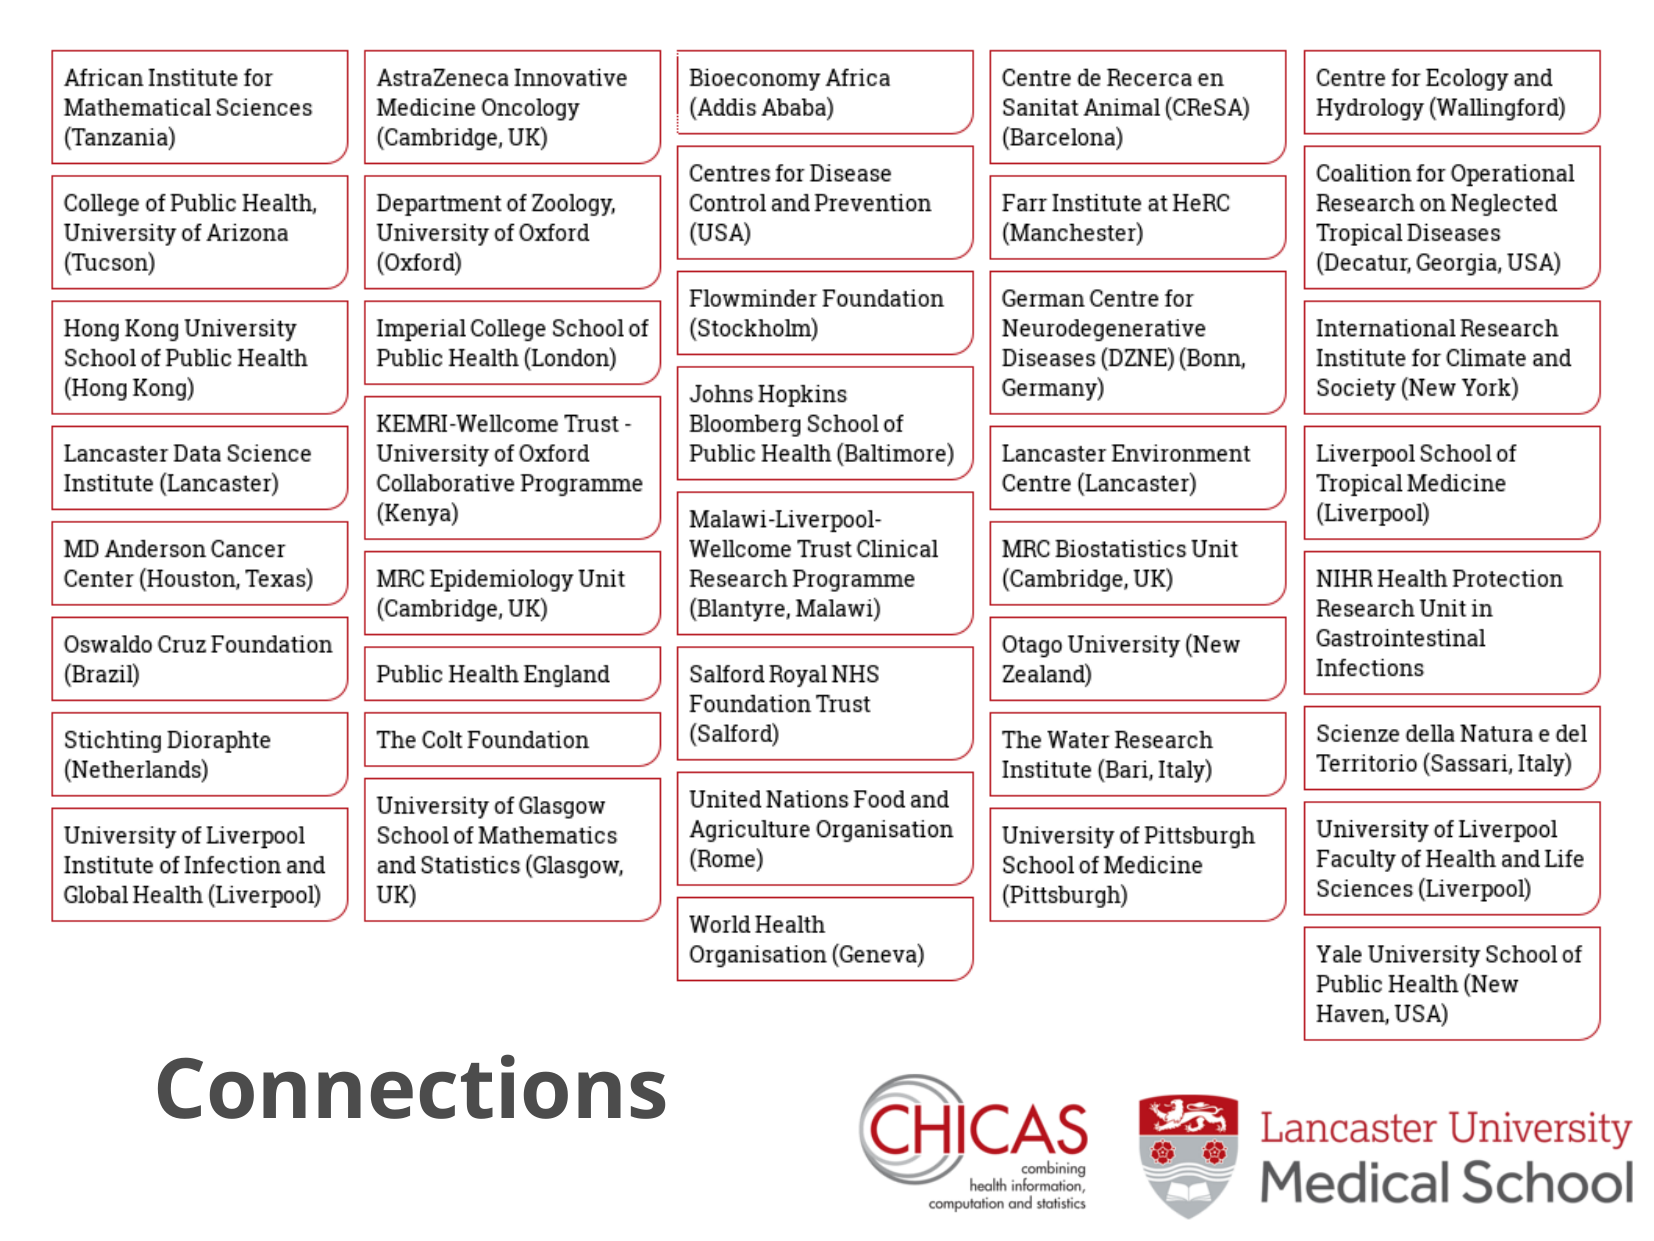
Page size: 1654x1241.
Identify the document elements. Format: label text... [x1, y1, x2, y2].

picture [47, 4, 1654, 1241]
text_box Connections [138, 1021, 677, 1129]
